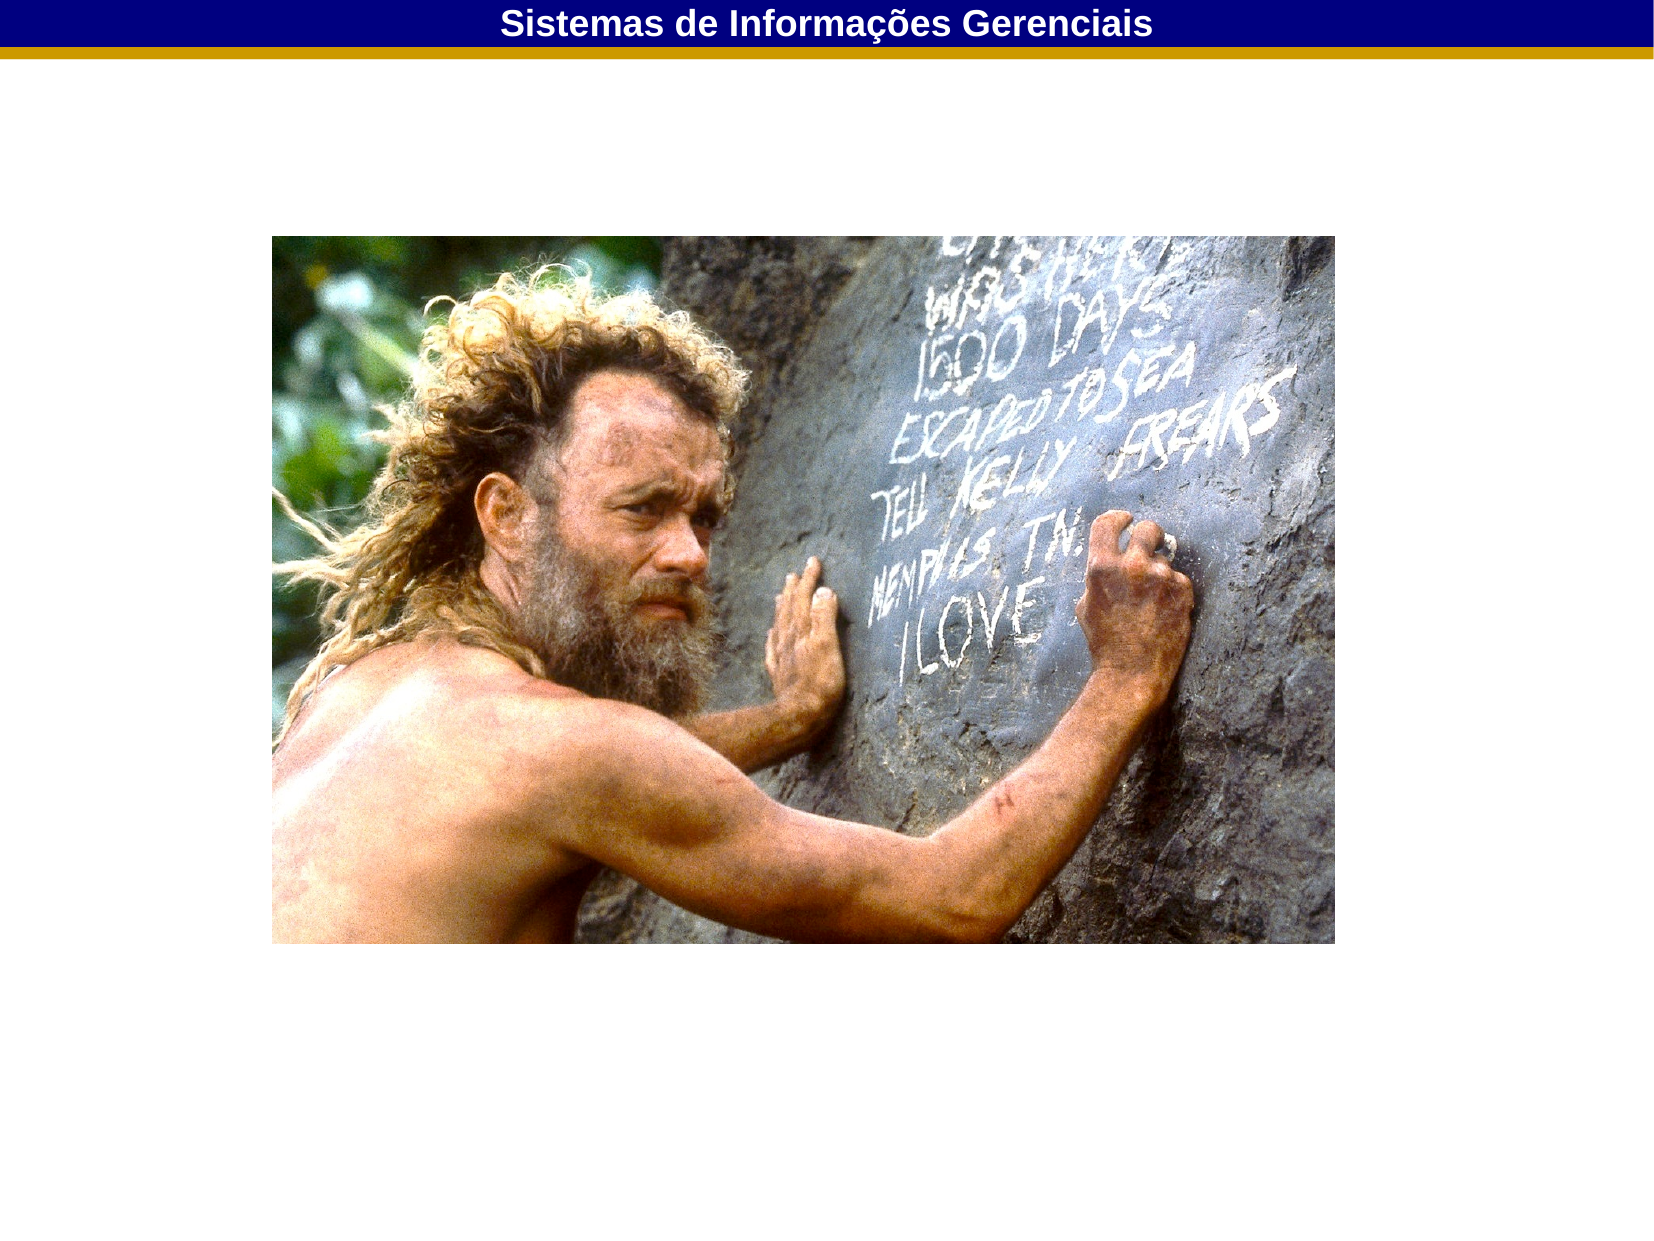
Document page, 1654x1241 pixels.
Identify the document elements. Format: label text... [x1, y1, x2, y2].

text_box [0, 47, 1654, 60]
text_box Sistemas de Informações Gerenciais [0, 0, 1654, 47]
picture [272, 236, 1335, 944]
